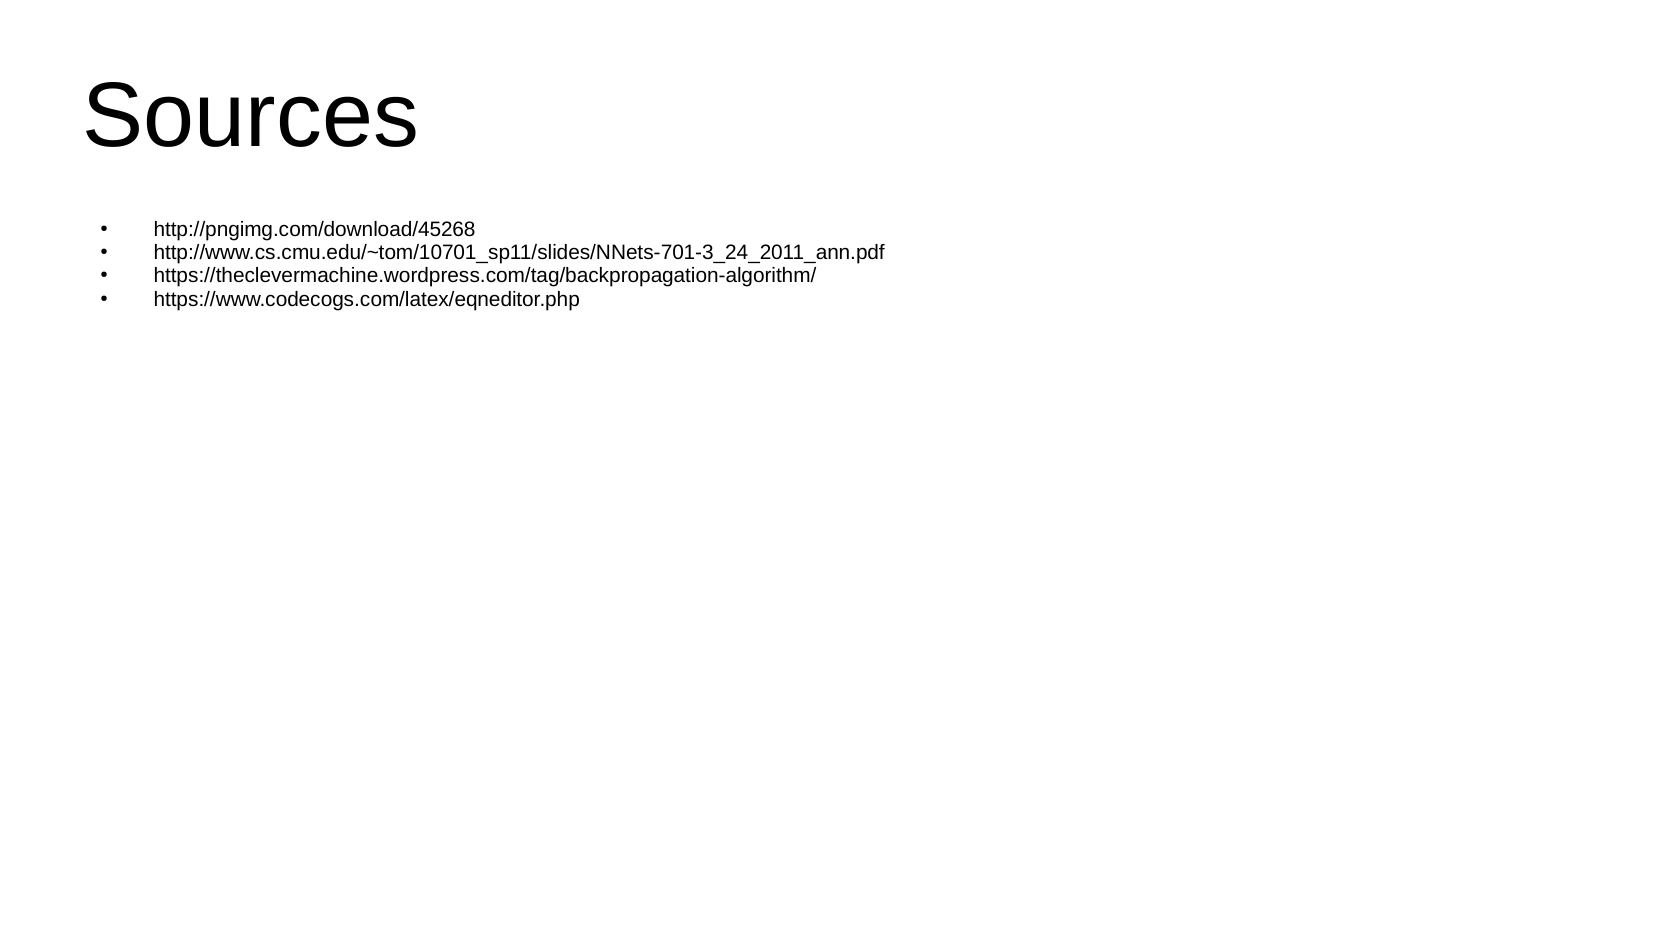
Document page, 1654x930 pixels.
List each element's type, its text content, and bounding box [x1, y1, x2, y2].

list http://pngimg.com/download/45268 http://www.cs.cmu.edu/~tom/10701_sp11/slides/NNets-701-3_24_2011_ann.pdf https://theclevermachine.wordpress.com/tag/backpropagation-algorithm/ https://www.codecogs.com/latex/eqneditor.php [82, 217, 1571, 757]
title Sources [82, 37, 1571, 193]
